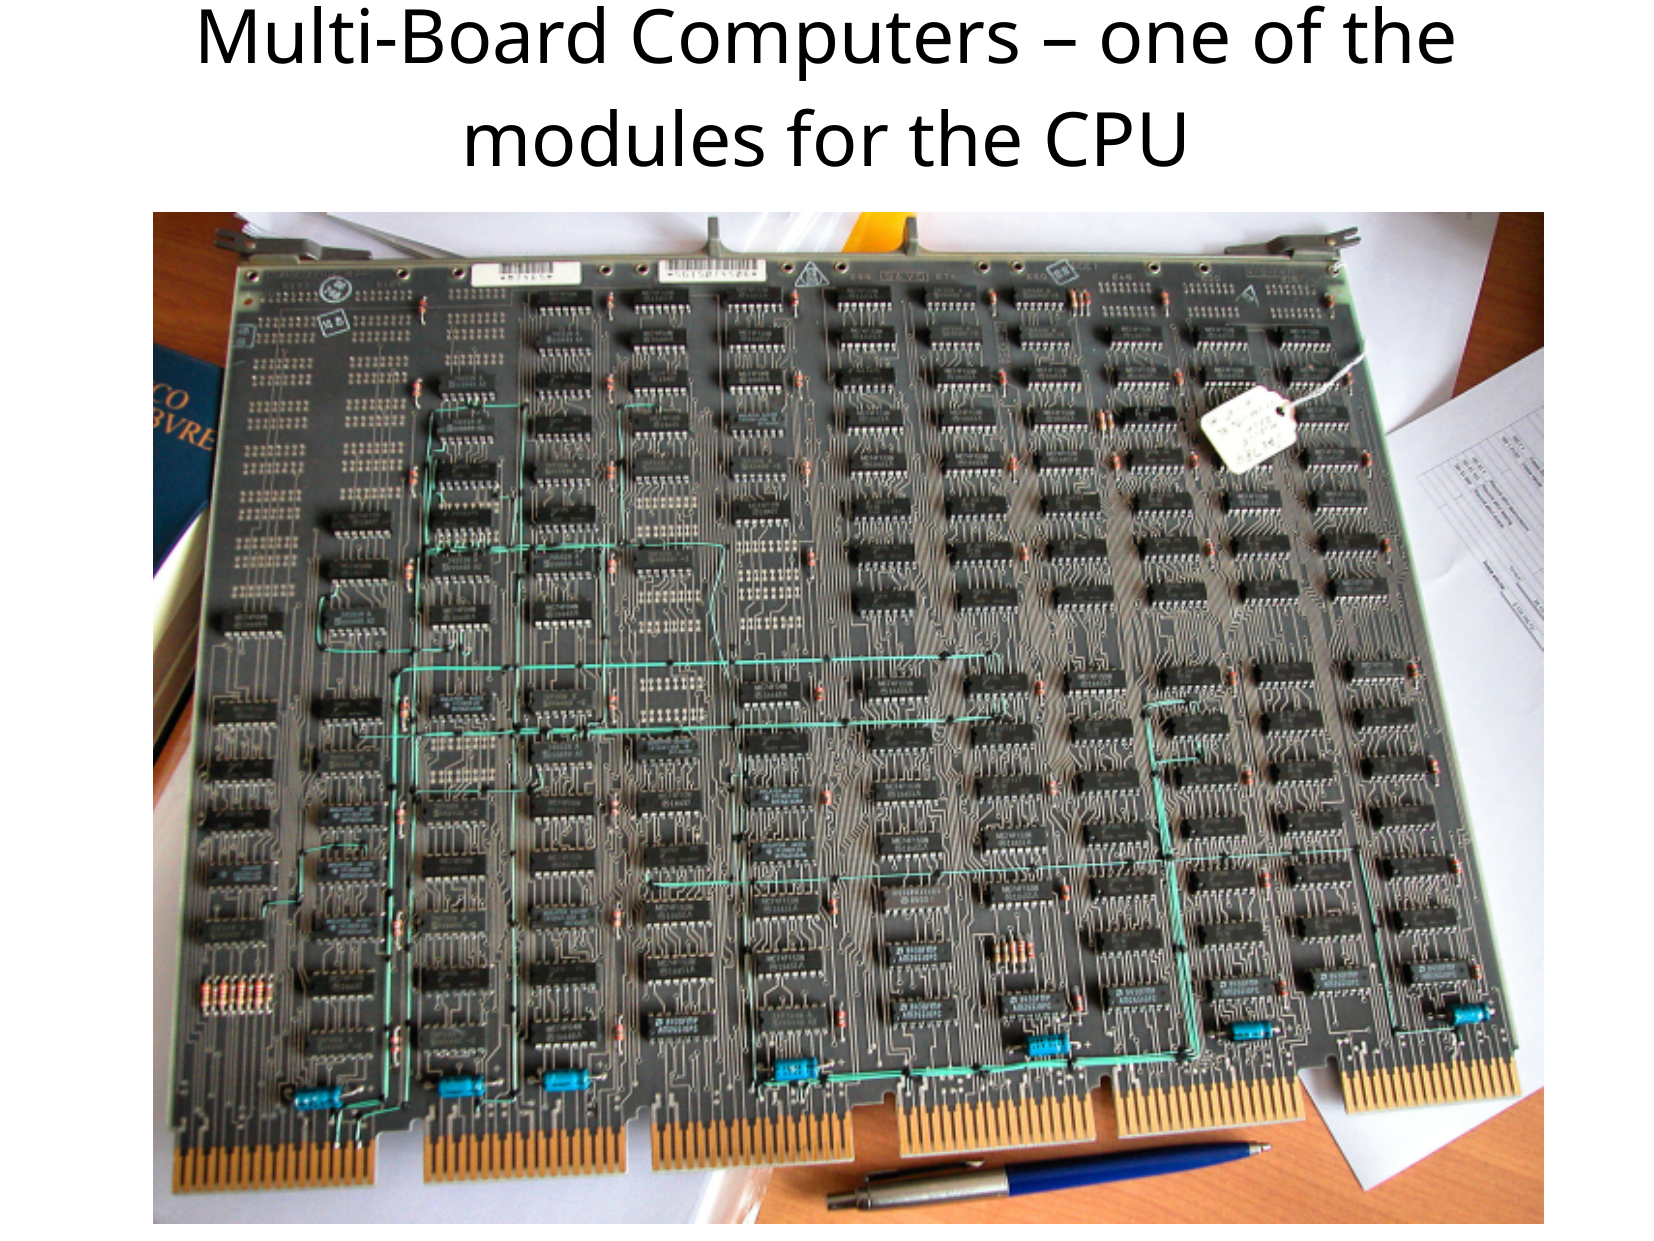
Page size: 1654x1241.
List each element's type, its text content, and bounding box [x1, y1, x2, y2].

picture [153, 212, 1544, 1224]
title Multi-Board Computers – one of the modules for the CPU [153, 3, 1501, 169]
